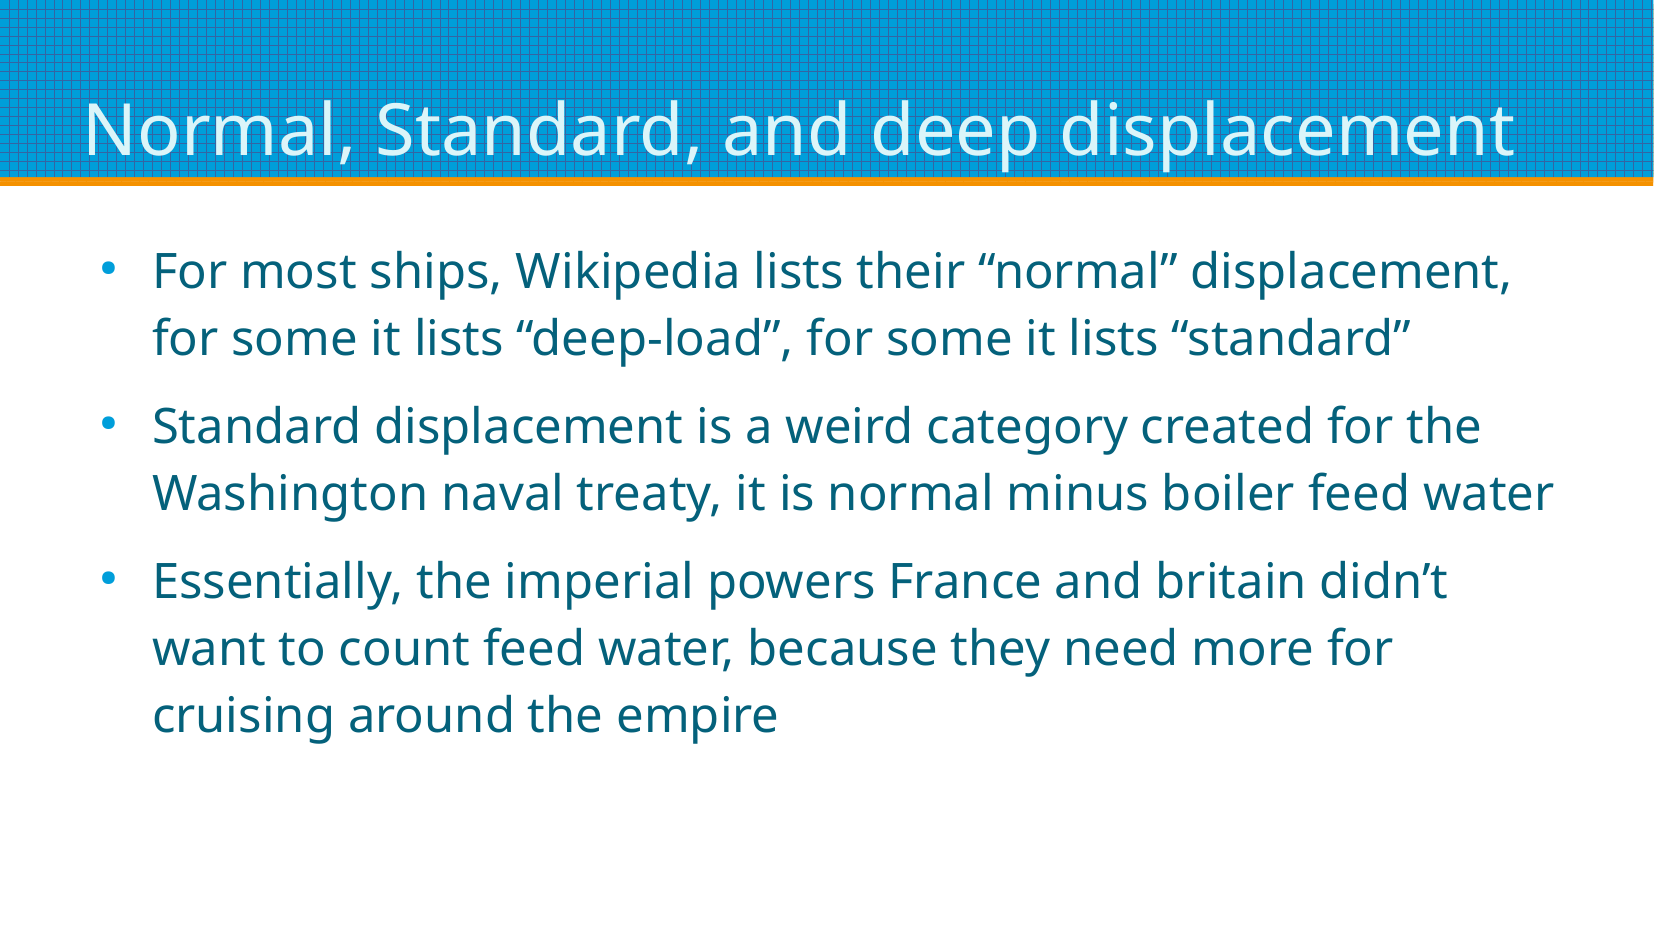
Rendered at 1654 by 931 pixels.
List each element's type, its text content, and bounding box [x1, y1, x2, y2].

list For most ships, Wikipedia lists their “normal” displacement, for some it lists “deep-load”, for some it lists “standard” Standard displacement is a weird category created for the Washington naval treaty, it is normal minus boiler feed water Essentially, the imperial powers France and britain didn’t want to count feed water, because they need more for cruising around the empire [82, 236, 1571, 813]
title Normal, Standard, and deep displacement [82, 14, 1571, 178]
